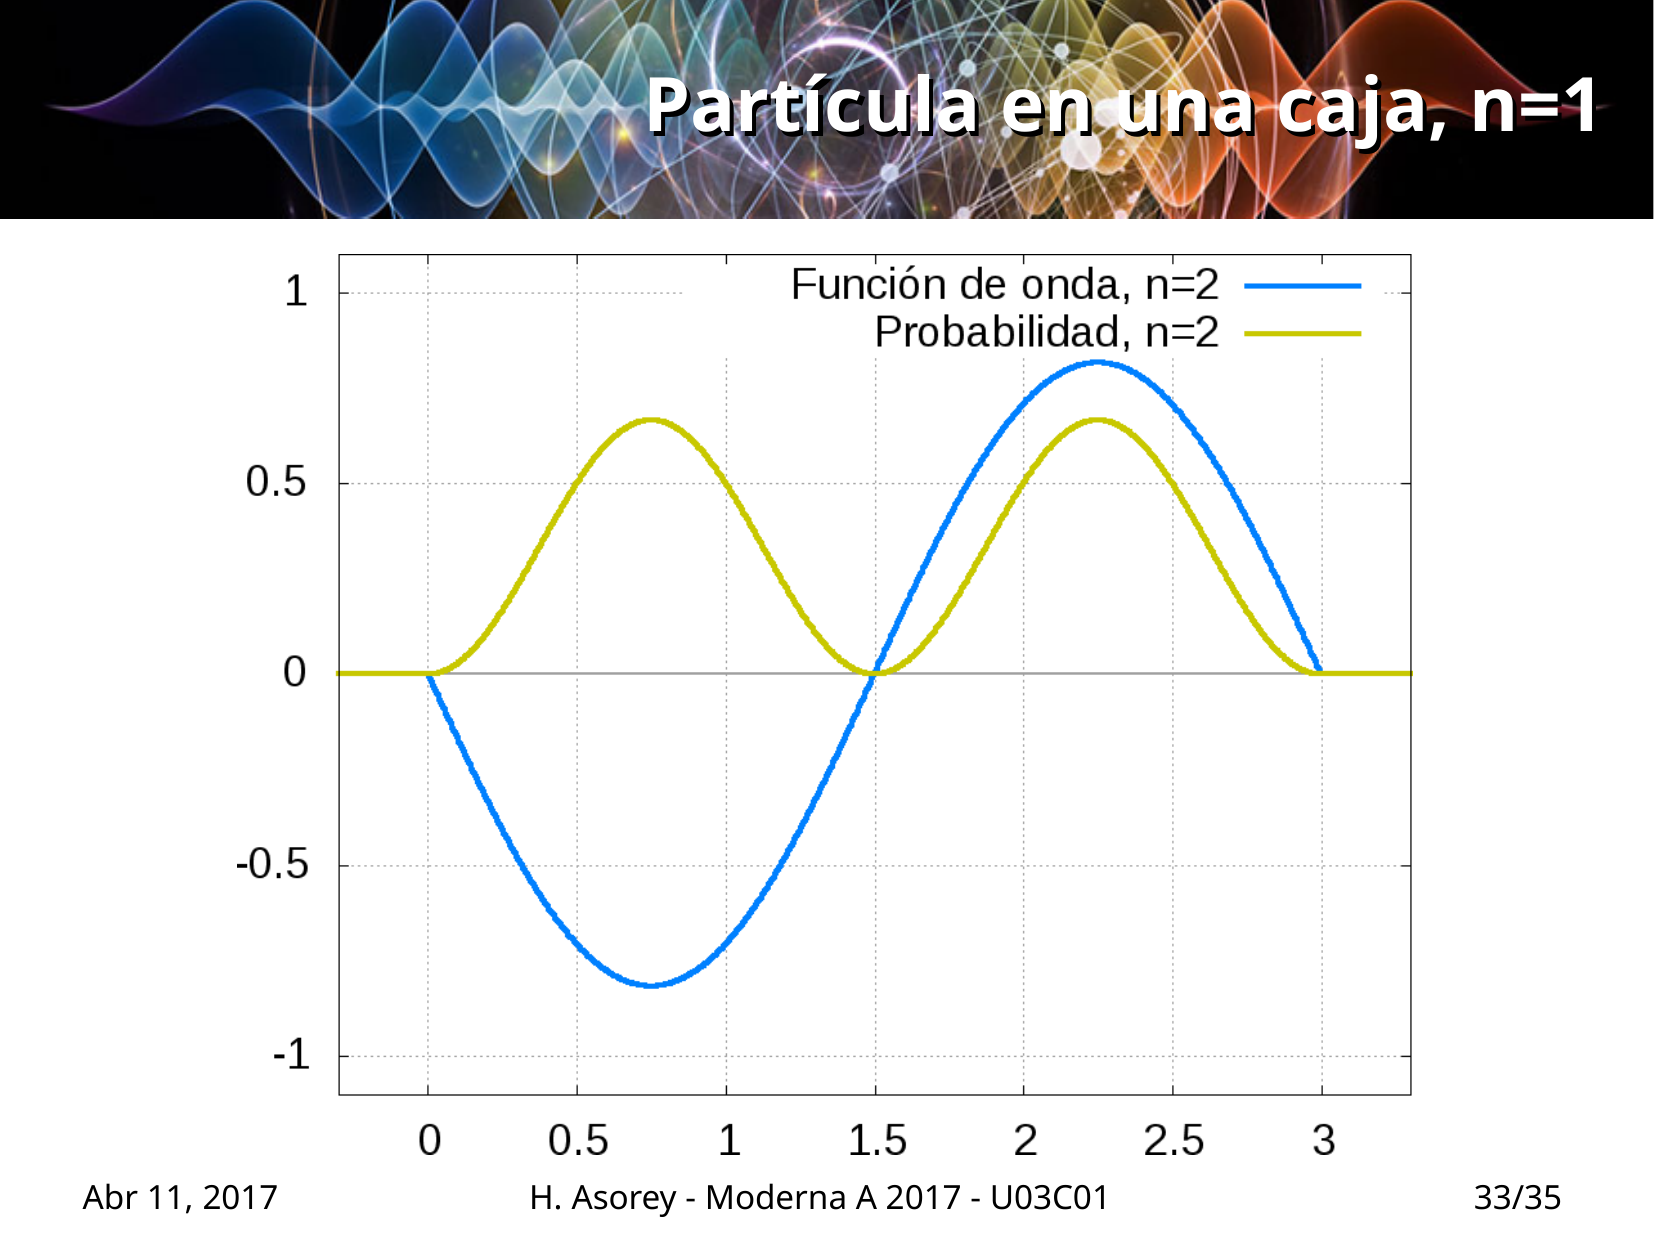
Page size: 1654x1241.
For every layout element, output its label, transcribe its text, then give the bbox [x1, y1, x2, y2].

picture [237, 254, 1413, 1156]
picture [0, 0, 1654, 219]
title Partícula en una caja, n=1 [45, 15, 1606, 191]
